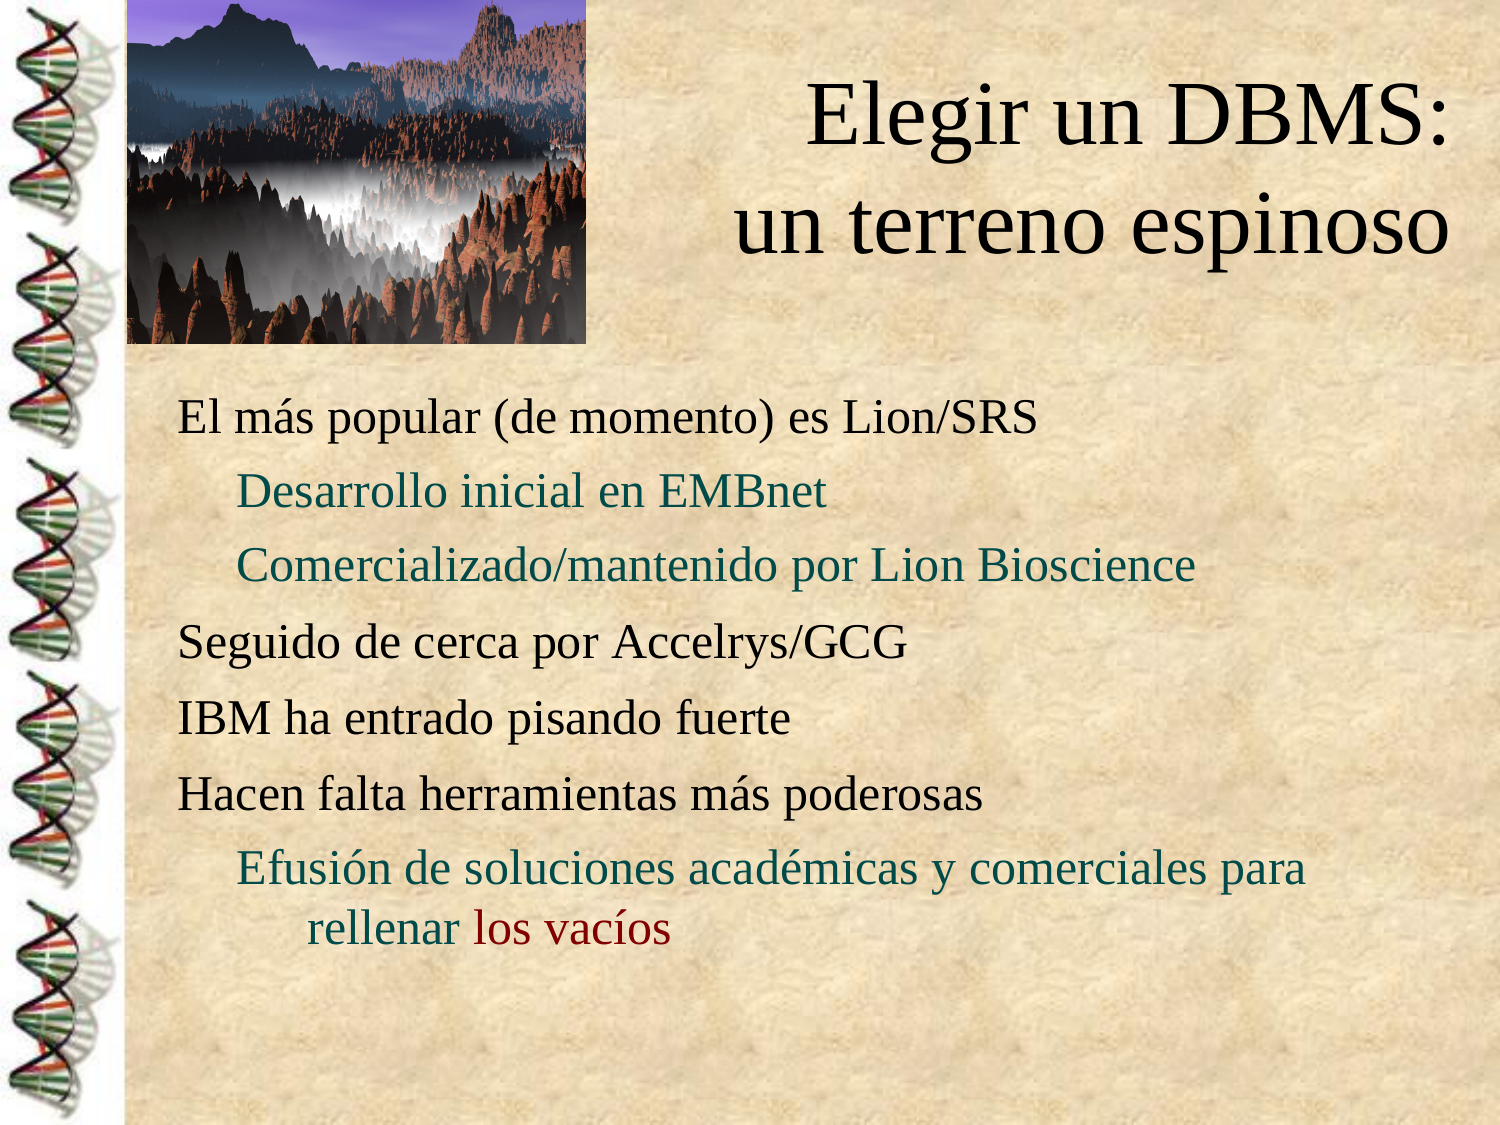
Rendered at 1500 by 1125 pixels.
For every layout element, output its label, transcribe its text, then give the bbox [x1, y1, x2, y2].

list El más popular (de momento) es Lion/SRS Desarrollo inicial en EMBnet Comercializado/mantenido por Lion Bioscience Seguido de cerca por Accelrys/GCG IBM ha entrado pisando fuerte Hacen falta herramientas más poderosas Efusión de soluciones académicas y comerciales para rellenar los vacíos [177, 384, 1422, 1125]
picture [0, 0, 1500, 1125]
title Elegir un DBMS: un terreno espinoso [586, 32, 1454, 296]
